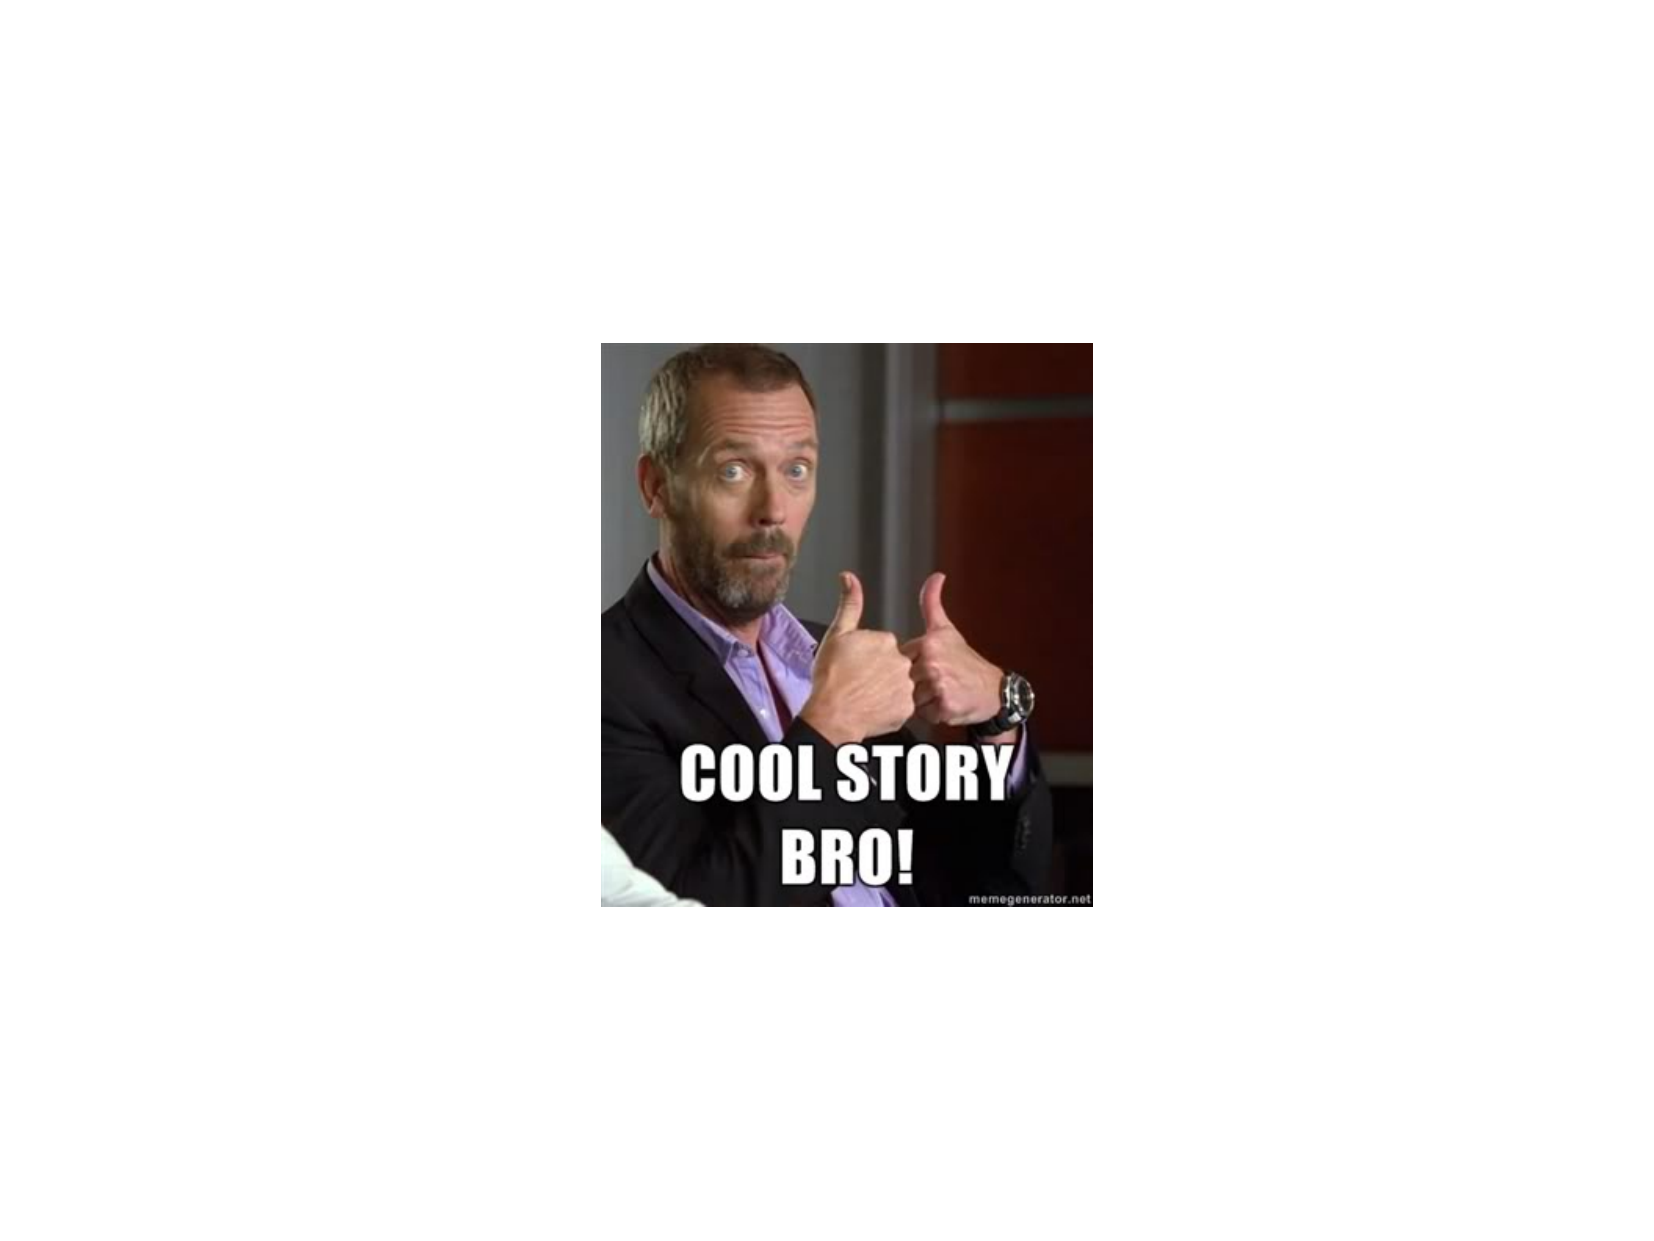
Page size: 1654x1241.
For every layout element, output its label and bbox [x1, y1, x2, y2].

picture [601, 343, 1093, 907]
